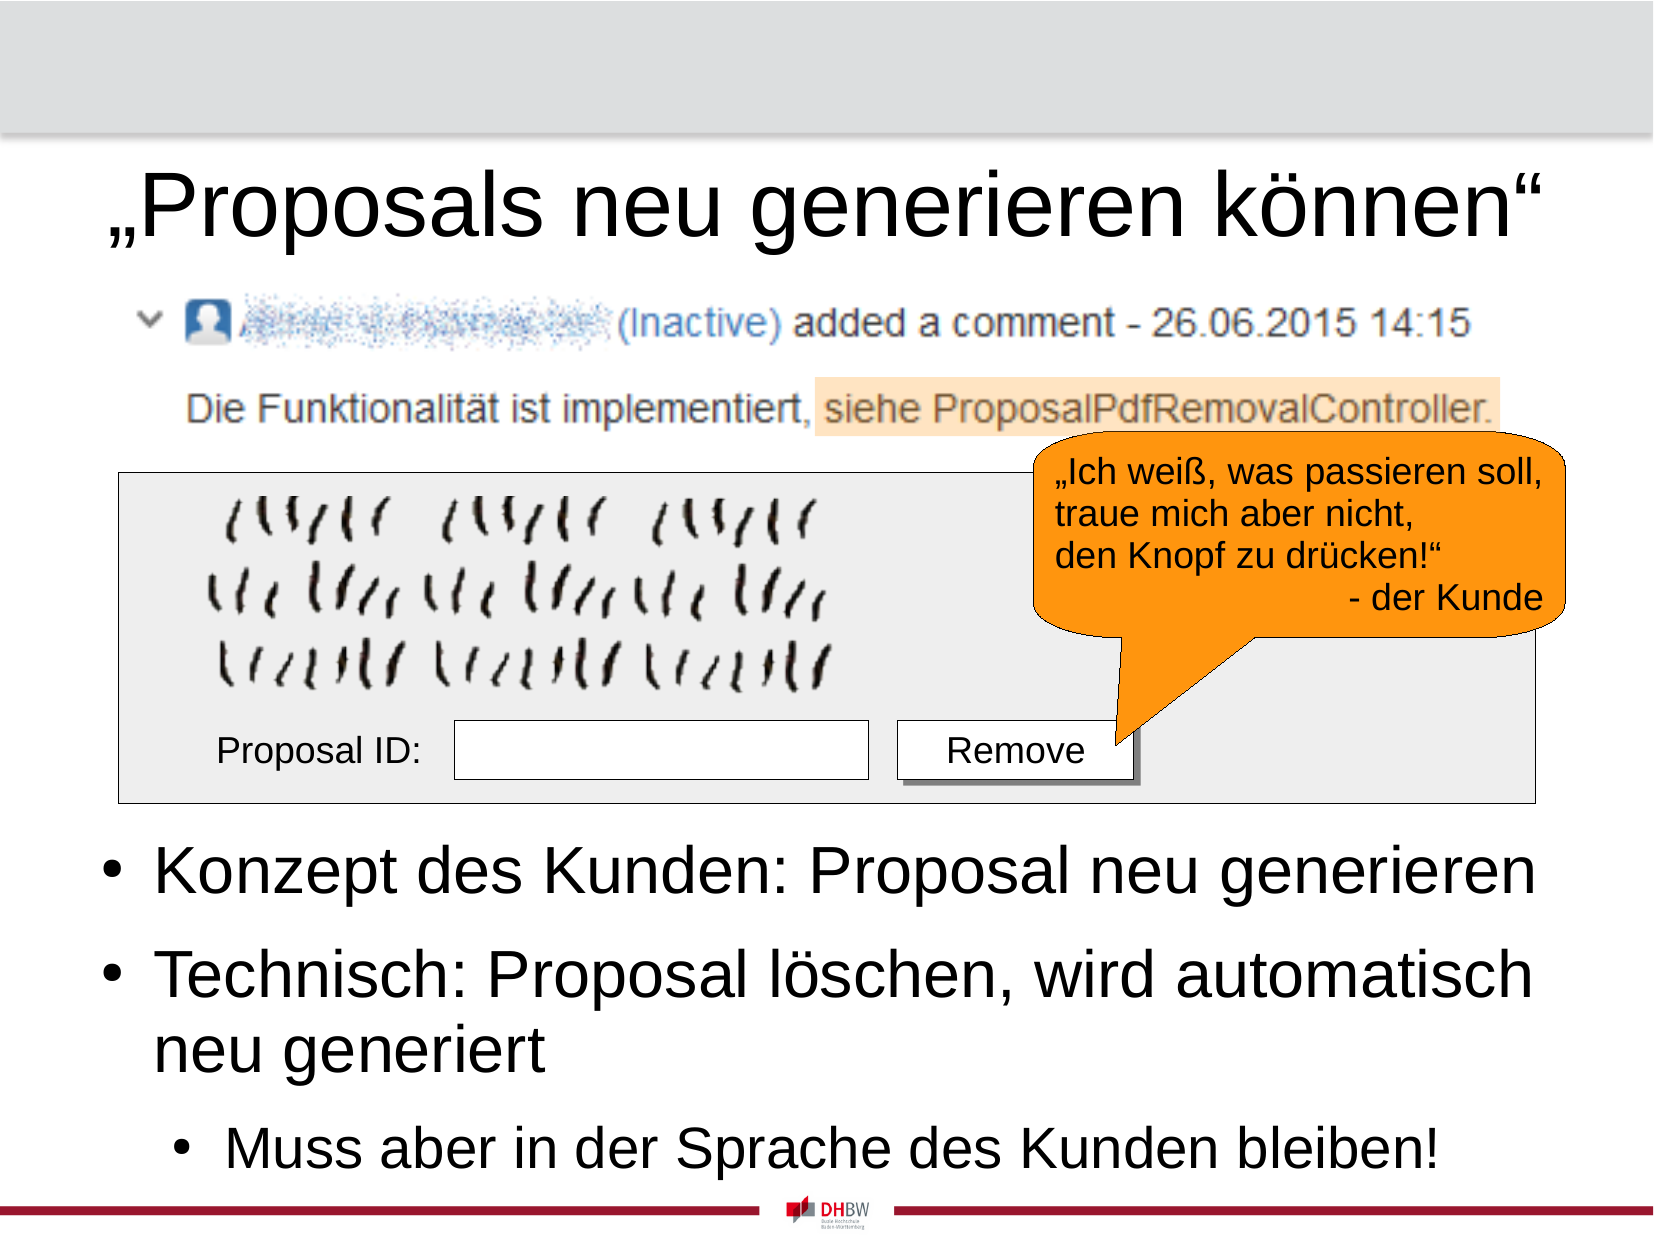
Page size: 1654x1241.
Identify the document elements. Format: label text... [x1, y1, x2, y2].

list Konzept des Kunden: Proposal neu generieren Technisch: Proposal löschen, wird automatisch neu generiert Muss aber in der Sprache des Kunden bleiben! [82, 832, 1595, 1182]
picture [0, 1, 1654, 1237]
text_box Remove [897, 720, 1134, 780]
text_box „Ich weiß, was passieren soll, traue mich aber nicht, den Knopf zu drücken!“ - der Kunde [1033, 432, 1566, 746]
text_box Proposal ID: [171, 720, 467, 780]
text_box [814, 377, 1501, 437]
title „Proposals neu generieren können“ [82, 147, 1571, 257]
text_box [118, 472, 1536, 804]
